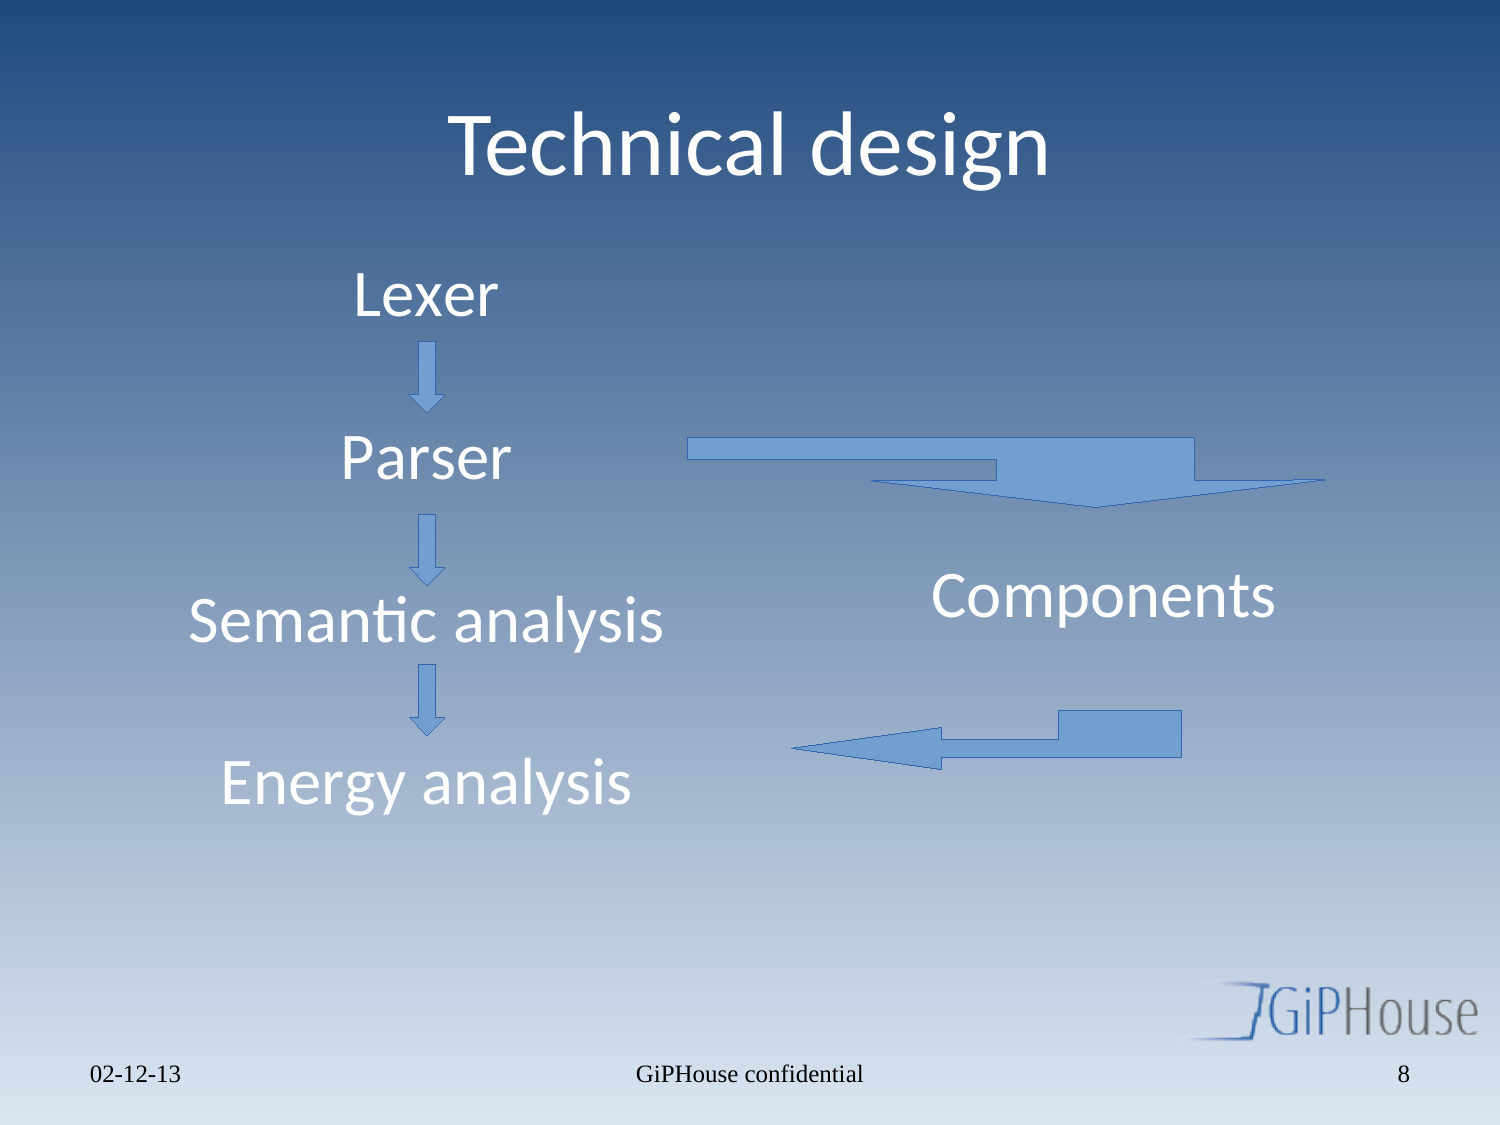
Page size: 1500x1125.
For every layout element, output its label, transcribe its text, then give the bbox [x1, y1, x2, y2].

text_box GiPHouse confidential [512, 1042, 988, 1103]
list Lexer Parser Semantic analysis Energy analysis [0, 202, 1102, 945]
text_box [791, 710, 1182, 770]
text_box 02-12-13 [74, 1042, 426, 1103]
text_box [687, 437, 1325, 508]
title Technical design [75, 45, 1426, 233]
text_box Components [897, 543, 1312, 640]
text_box <number> [1074, 1042, 1426, 1103]
text_box [409, 341, 445, 413]
text_box [409, 514, 445, 586]
picture [1137, 937, 1482, 1086]
text_box [409, 664, 445, 736]
